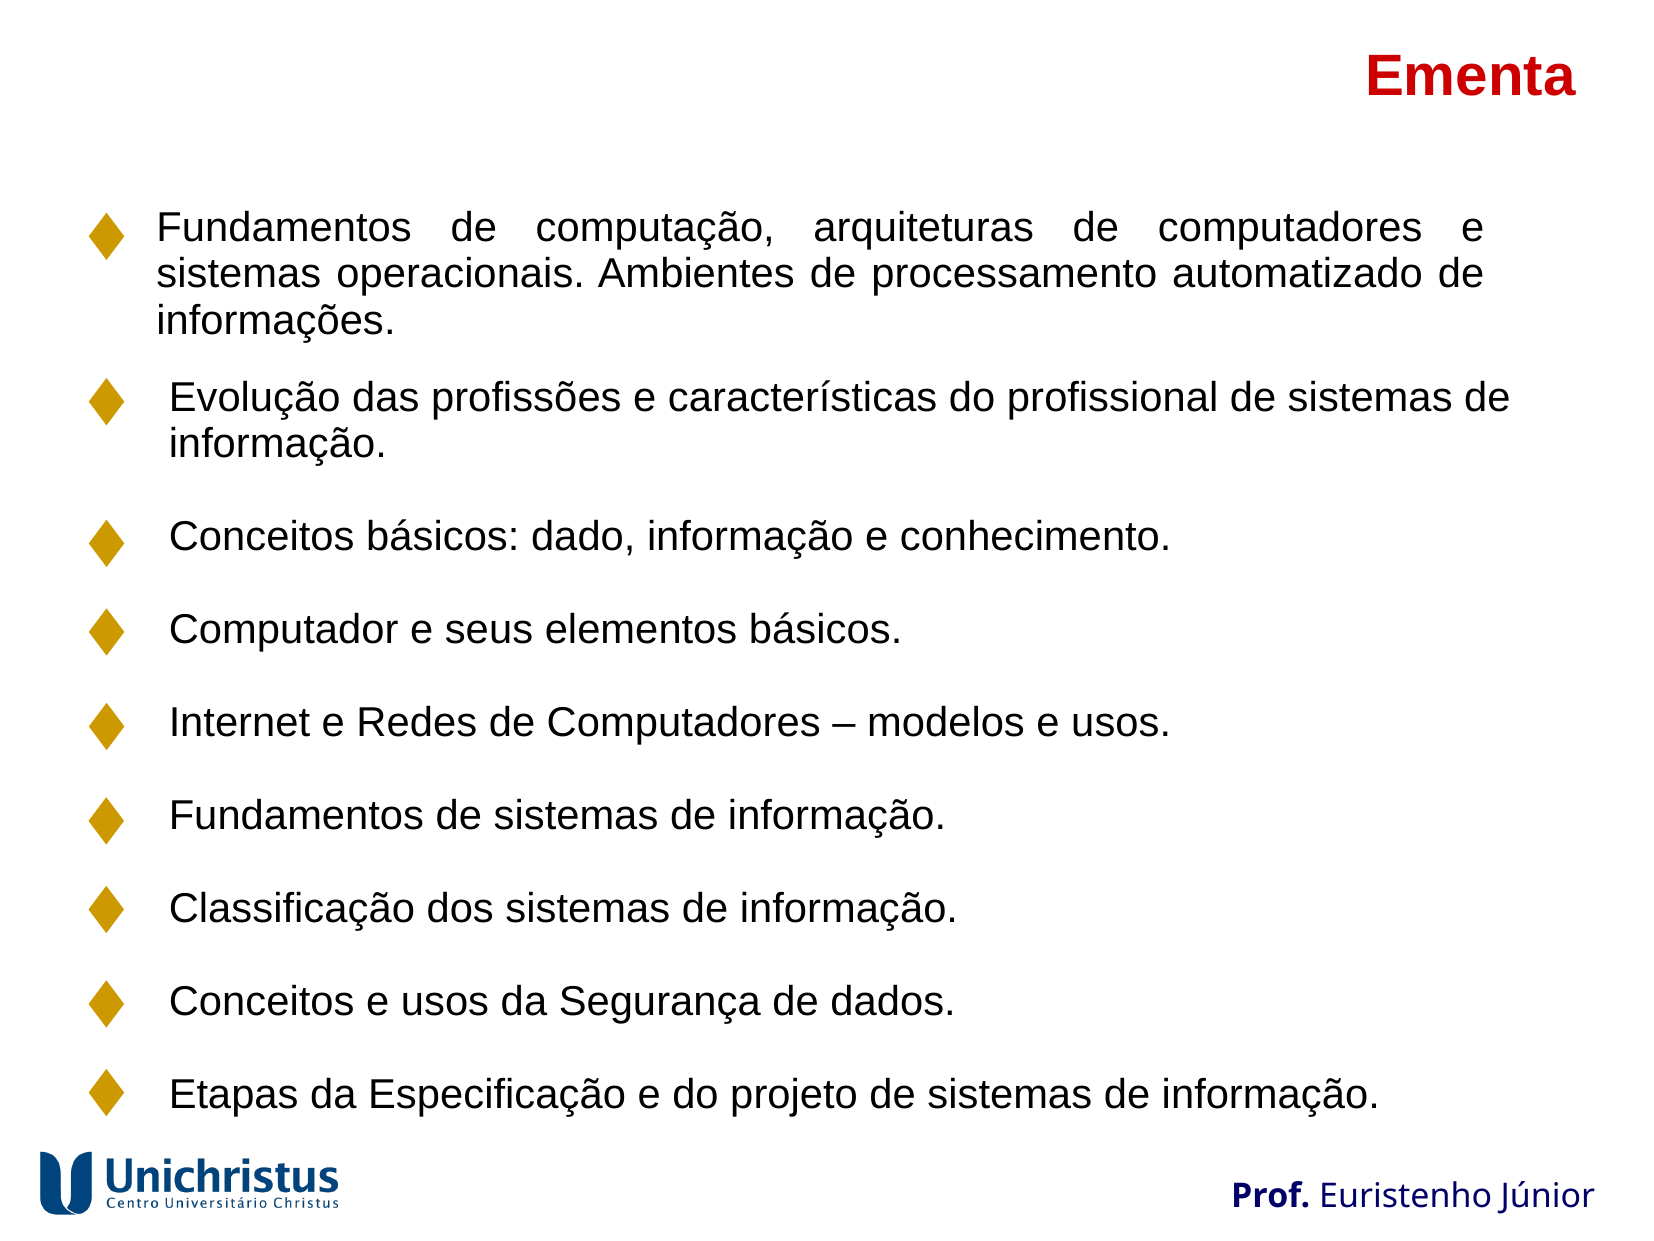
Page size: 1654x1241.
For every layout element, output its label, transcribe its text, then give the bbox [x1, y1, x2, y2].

text_box [88, 378, 125, 426]
picture [35, 1148, 343, 1217]
text_box [88, 885, 125, 934]
text_box [88, 519, 125, 568]
text_box Prof. Euristenho Júnior [1216, 1163, 1654, 1224]
text_box Fundamentos de computação, arquiteturas de computadores e sistemas operacionais. Ambientes de processamento automatizado de informações. [141, 196, 1501, 351]
text_box [88, 797, 125, 845]
text_box [88, 608, 125, 656]
text_box [88, 1068, 125, 1117]
text_box Evolução das profissões e características do profissional de sistemas de informação. Conceitos básicos: dado, informação e conhecimento. Computador e seus elementos básicos. Internet e Redes de Computadores – modelos e usos. Fundamentos de sistemas de informação. Classificação dos sistemas de informação. Conceitos e usos da Segurança de dados. Etapas da Especificação e do projeto de sistemas de informação. [153, 366, 1593, 1125]
text_box Ementa [1350, 35, 1646, 130]
text_box [88, 212, 125, 260]
text_box [88, 702, 125, 751]
text_box [88, 980, 125, 1028]
